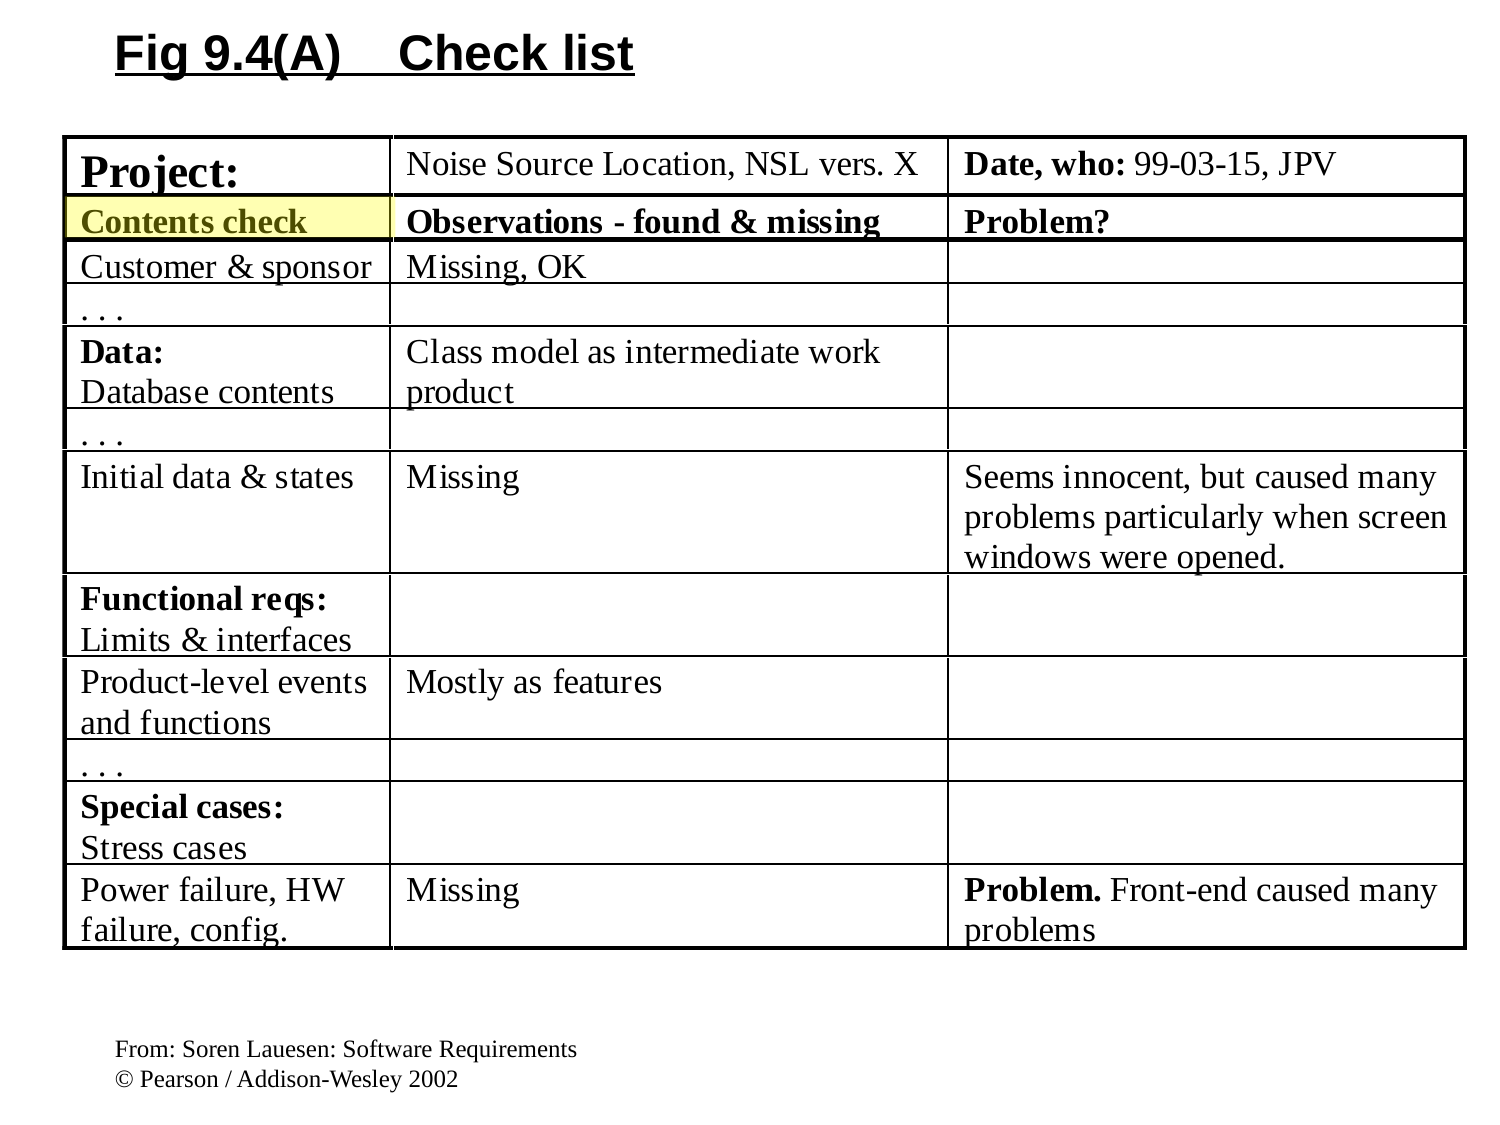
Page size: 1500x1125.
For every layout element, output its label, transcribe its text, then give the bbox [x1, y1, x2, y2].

text_box Fig 9.4(A) Check list [99, 12, 1085, 87]
picture [62, 87, 1500, 991]
text_box [64, 196, 396, 238]
text_box From: Soren Lauesen: Software Requirements © Pearson / Addison-Wesley 2002 [99, 1025, 613, 1100]
